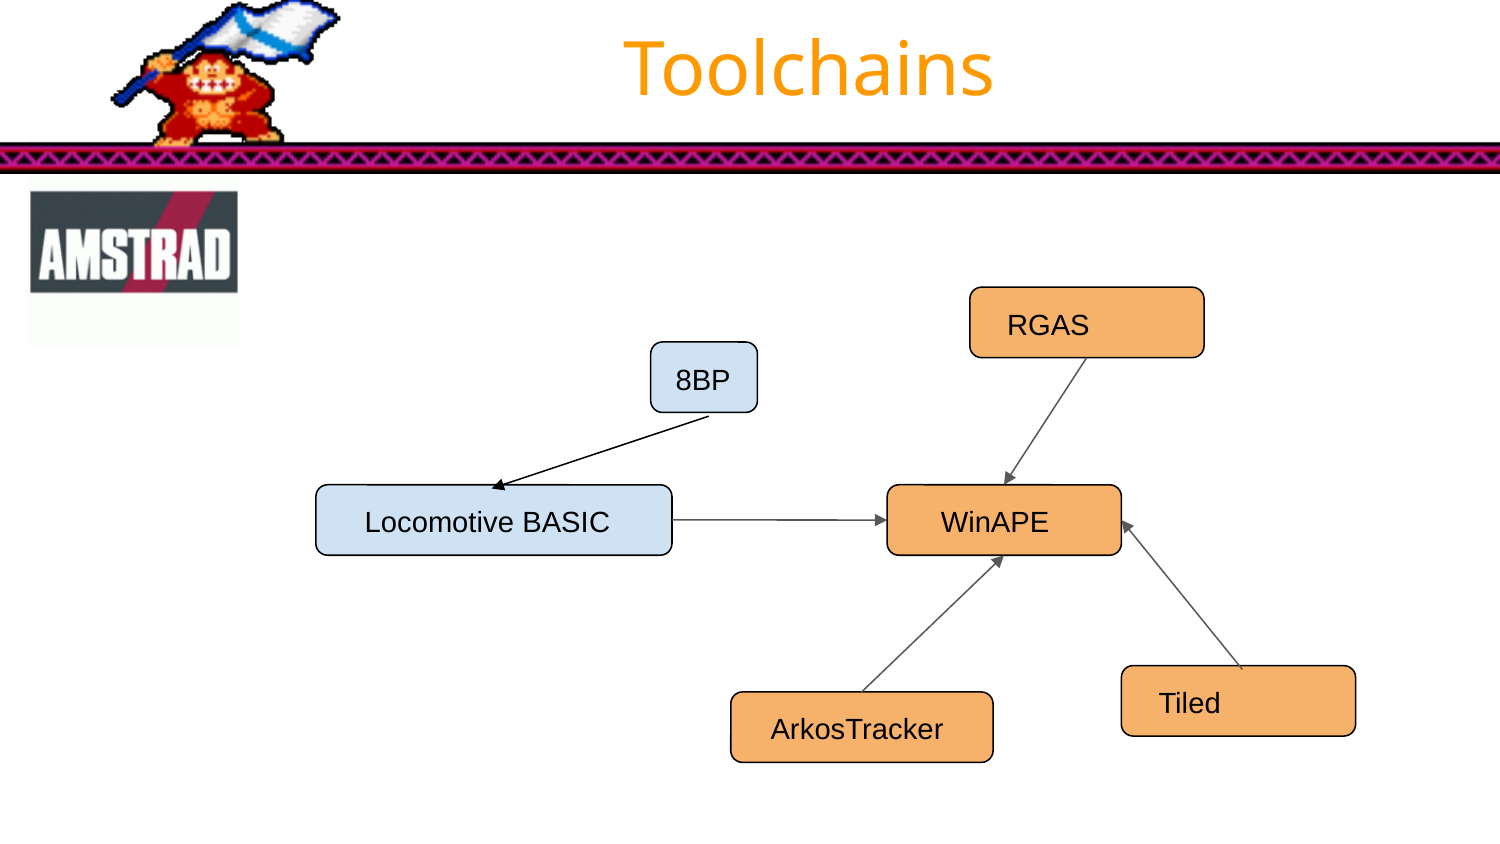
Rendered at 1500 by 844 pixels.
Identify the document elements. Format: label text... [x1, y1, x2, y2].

text_box RGAS [992, 290, 1190, 350]
text_box Locomotive BASIC [349, 488, 635, 559]
text_box [1121, 665, 1356, 737]
text_box [969, 287, 1205, 358]
text_box [315, 484, 495, 556]
text_box [730, 691, 994, 763]
text_box Tiled [1143, 669, 1341, 728]
picture [0, 0, 1500, 348]
text_box [887, 484, 1122, 556]
text_box 8BP [660, 345, 758, 417]
text_box [650, 341, 754, 413]
title Toolchains [608, 18, 1402, 112]
text_box ArkosTracker [755, 695, 977, 755]
text_box [505, 484, 672, 556]
text_box WinAPE [909, 488, 1107, 547]
